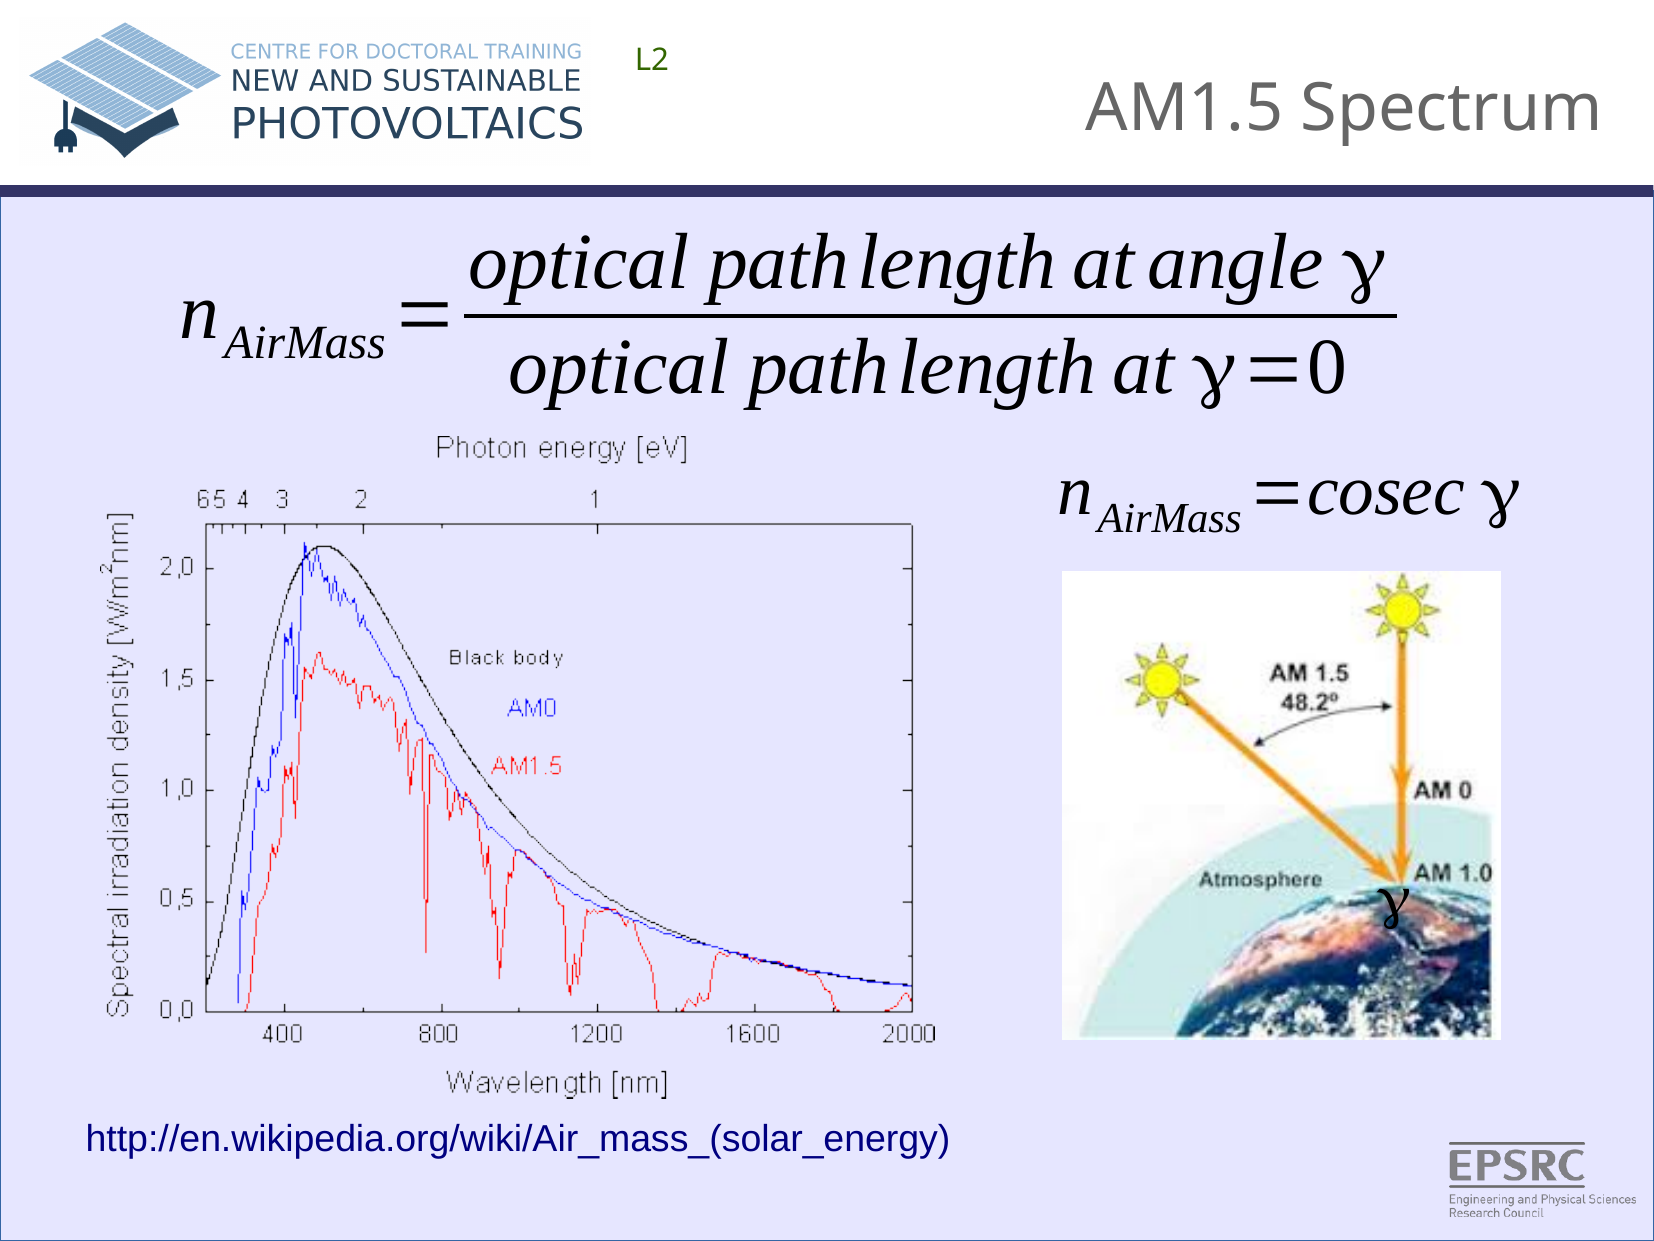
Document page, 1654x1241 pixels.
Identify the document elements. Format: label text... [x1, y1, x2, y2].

chart [1039, 452, 1540, 544]
text_box [0, 197, 1654, 1241]
picture [1449, 1142, 1636, 1217]
chart [1358, 887, 1427, 934]
chart [159, 218, 1418, 414]
picture [100, 436, 935, 1099]
text_box AM1.5 Spectrum [767, 51, 1619, 142]
text_box L2 [620, 29, 880, 80]
picture [19, 17, 591, 166]
text_box http://en.wikipedia.org/wiki/Air_mass_(solar_energy) [70, 1110, 1111, 1168]
picture [1062, 571, 1501, 1040]
